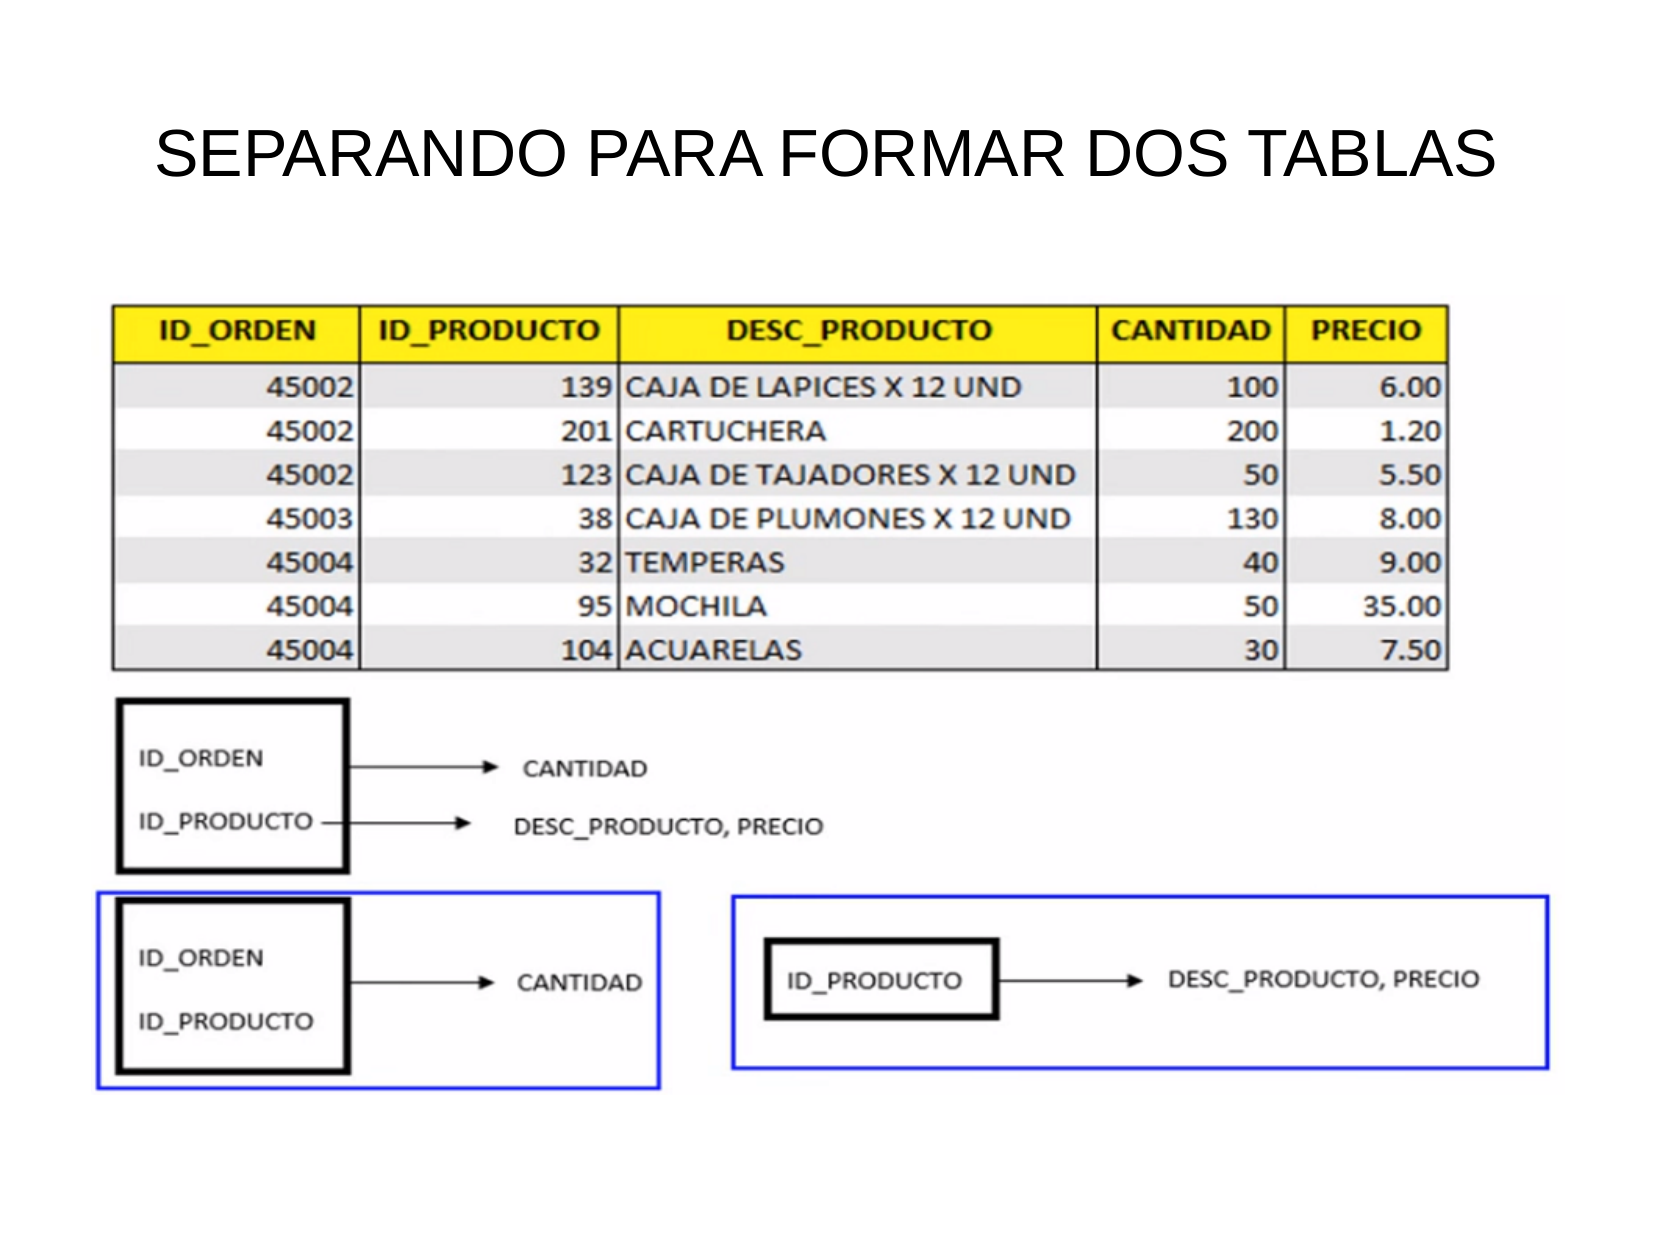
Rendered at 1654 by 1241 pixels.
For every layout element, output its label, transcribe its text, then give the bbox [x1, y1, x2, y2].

title SEPARANDO PARA FORMAR DOS TABLAS [82, 49, 1571, 257]
picture [91, 295, 1565, 1095]
